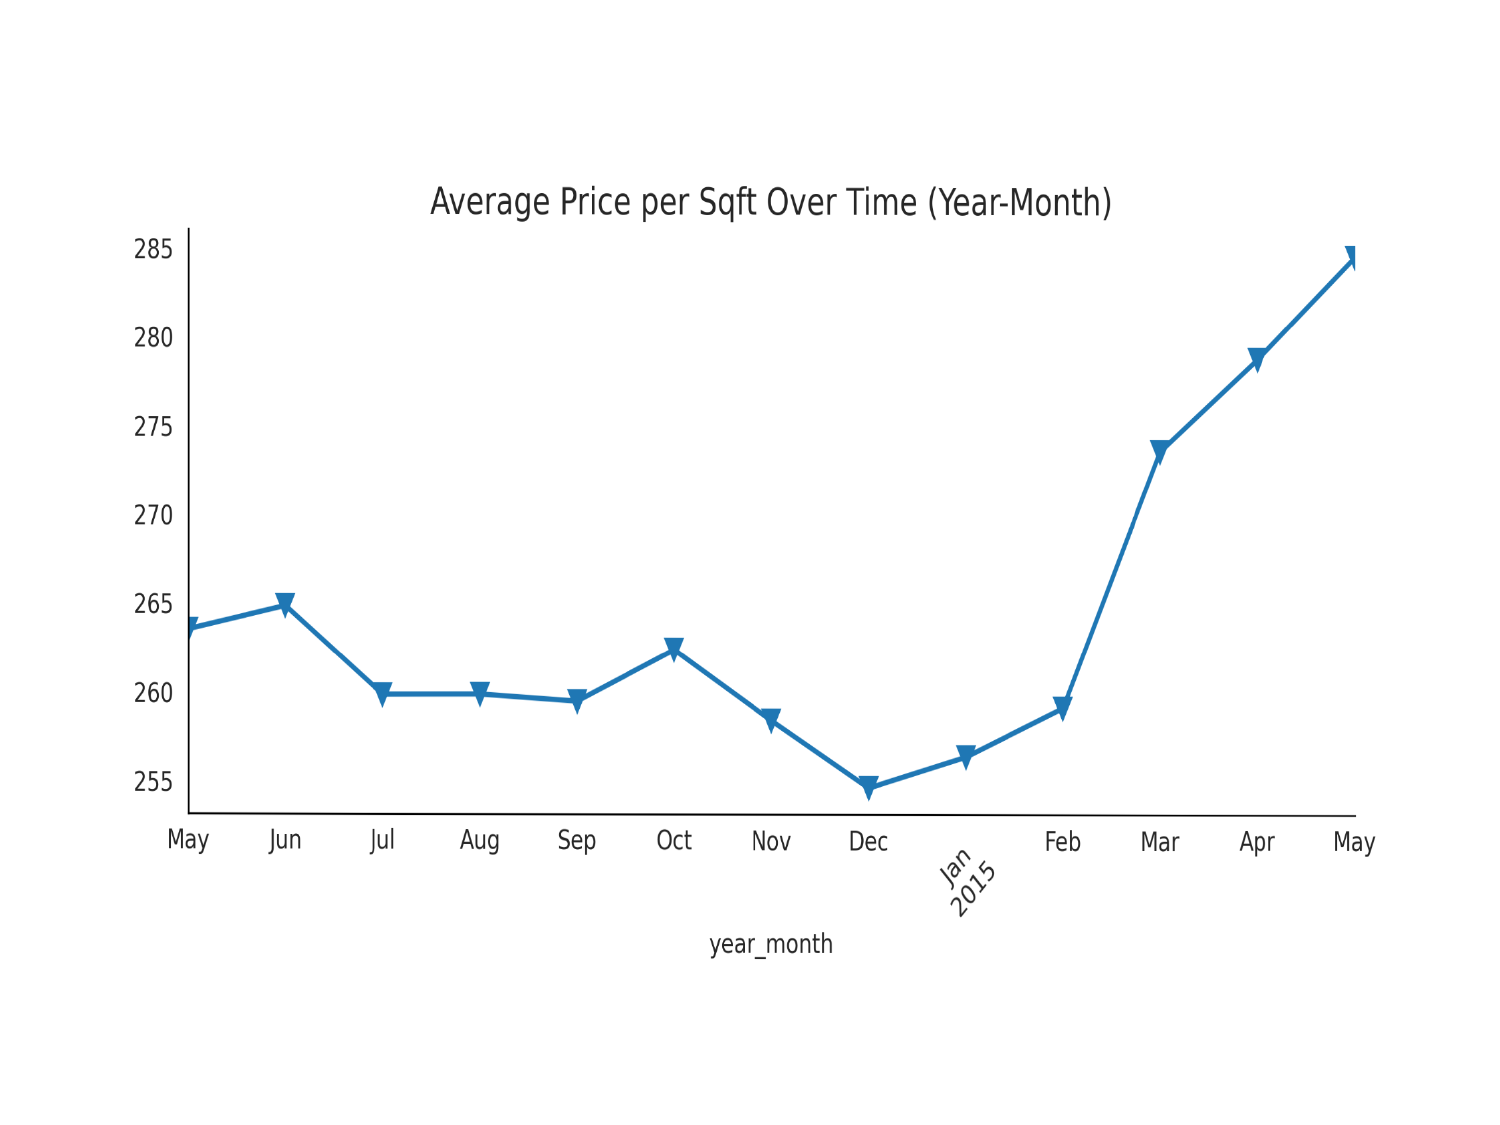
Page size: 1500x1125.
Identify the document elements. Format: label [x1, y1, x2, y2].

picture [118, 165, 1390, 978]
